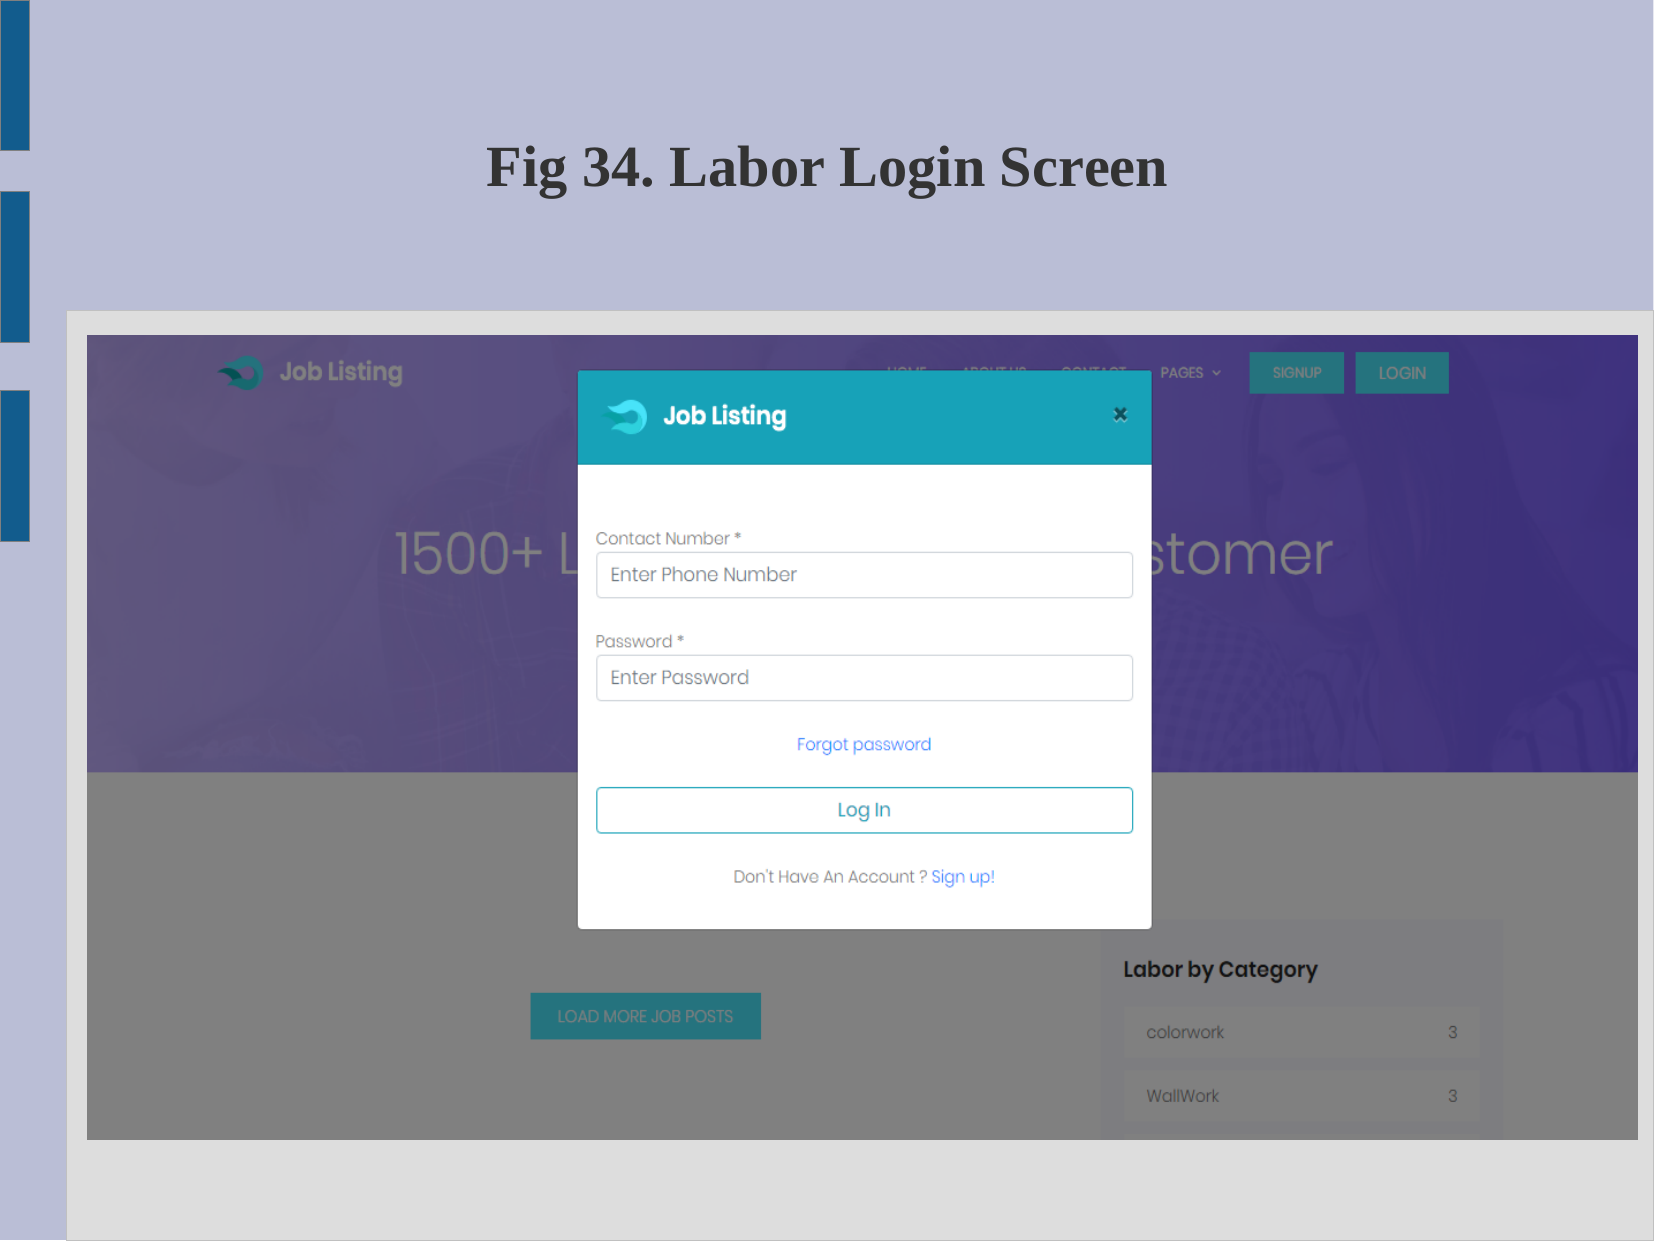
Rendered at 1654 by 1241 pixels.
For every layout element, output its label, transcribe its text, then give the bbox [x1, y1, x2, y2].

picture [87, 335, 1638, 1141]
title Fig 34. Labor Login Screen [121, 62, 1534, 271]
